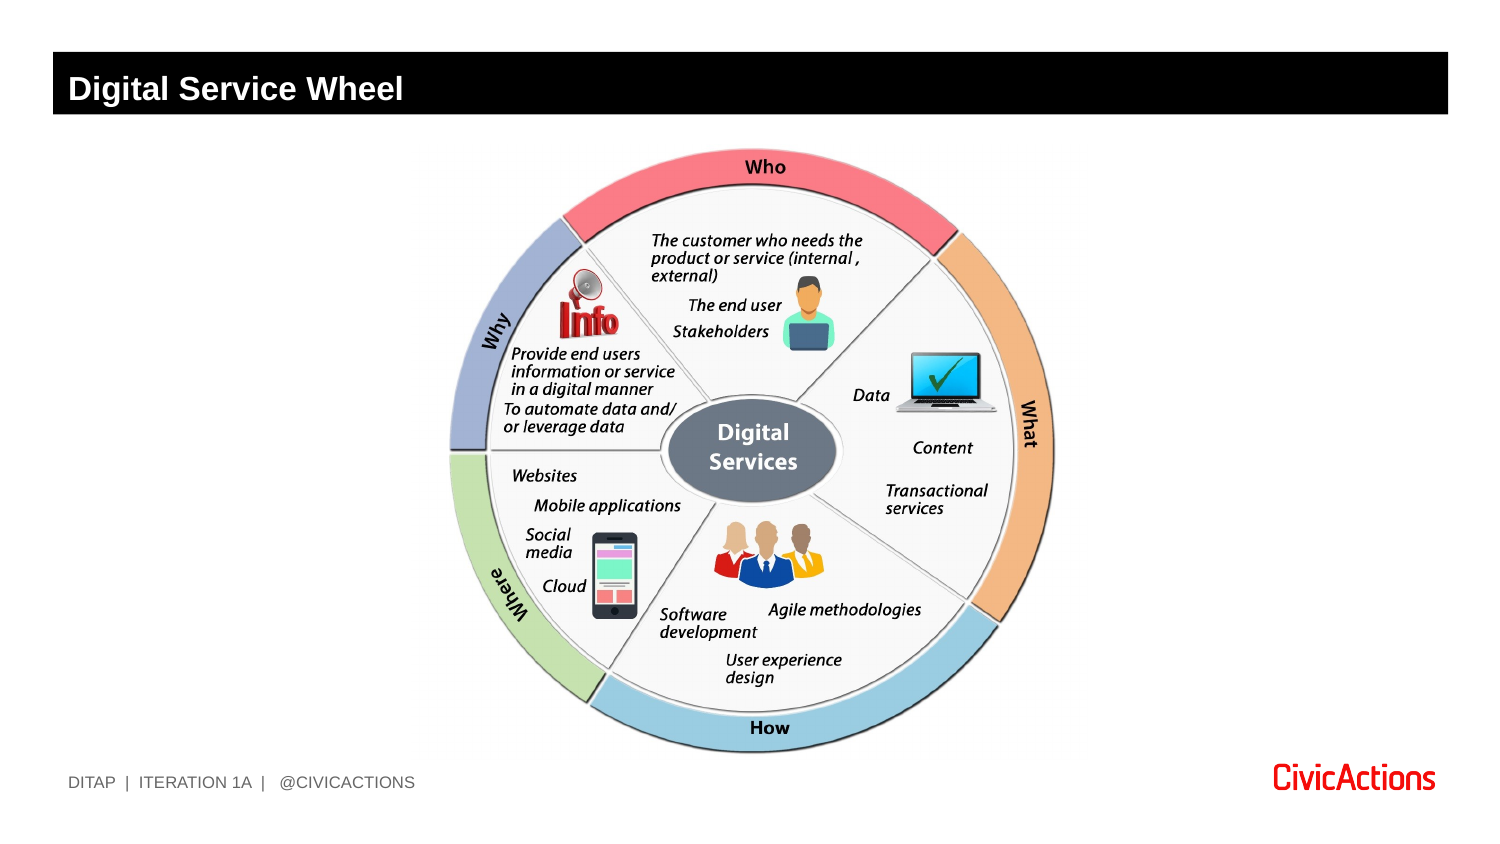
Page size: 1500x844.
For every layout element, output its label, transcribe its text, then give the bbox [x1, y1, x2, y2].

picture [1271, 758, 1438, 795]
title Digital Service Wheel [53, 51, 1449, 115]
picture [411, 144, 1088, 760]
